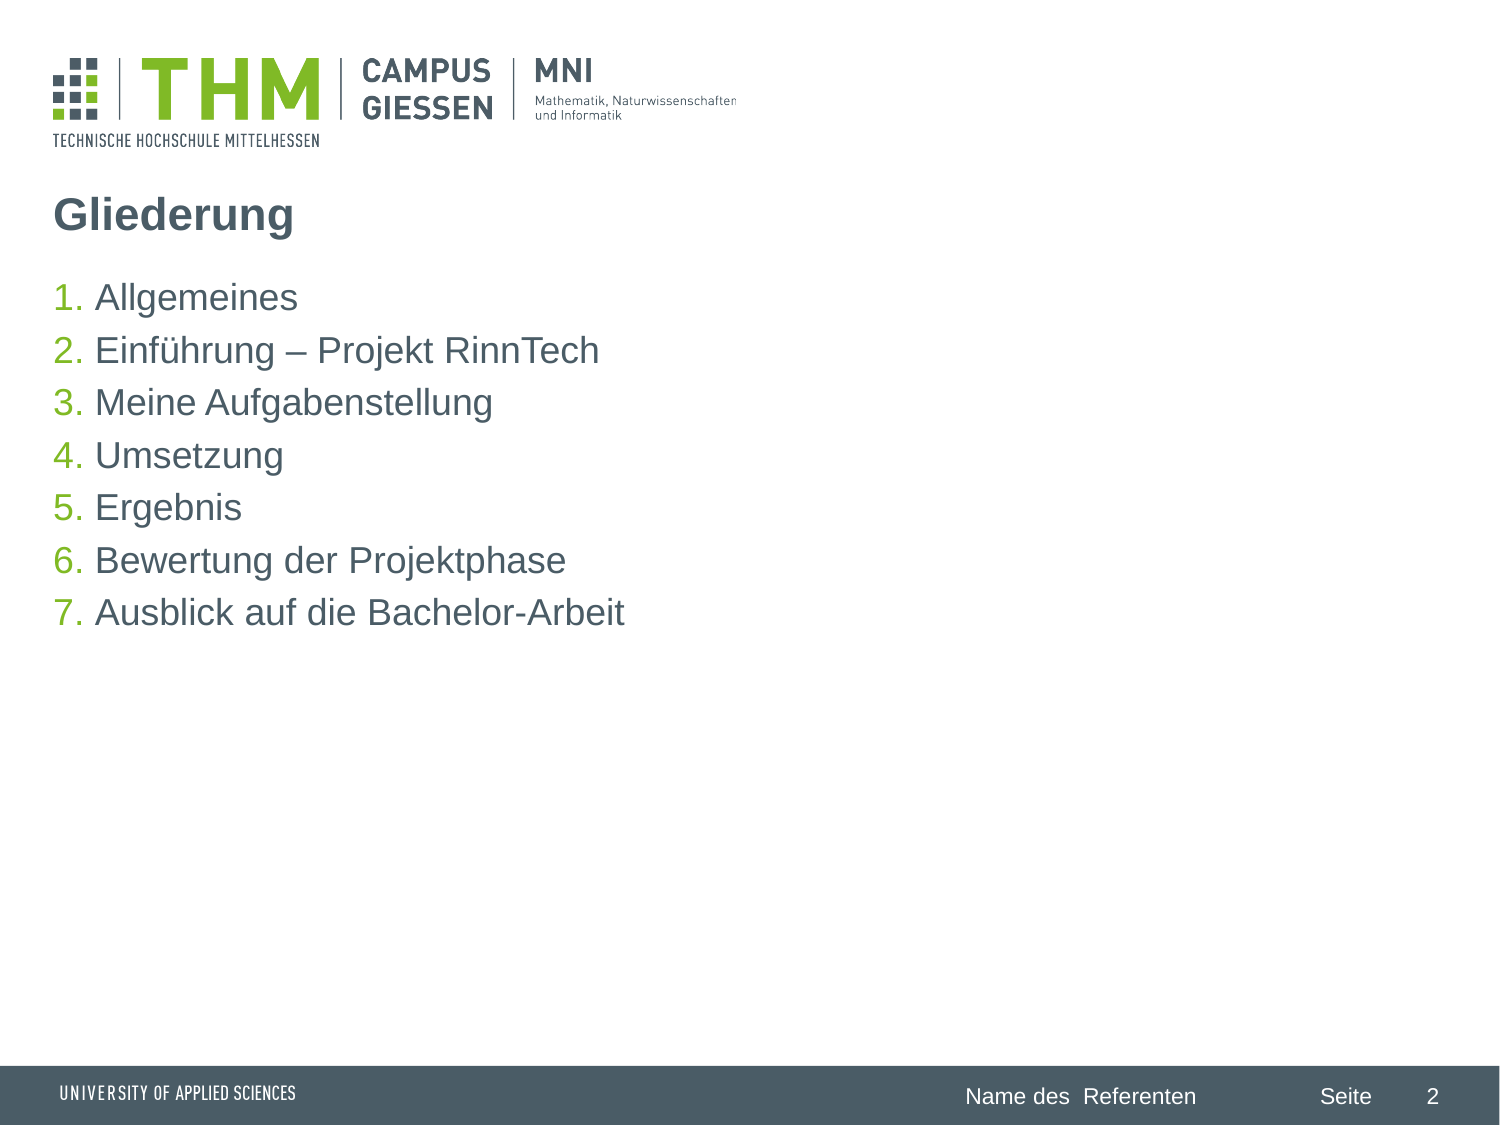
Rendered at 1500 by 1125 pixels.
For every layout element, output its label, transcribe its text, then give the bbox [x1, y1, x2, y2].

slide_number <number> [1376, 1073, 1455, 1118]
picture [53, 58, 736, 147]
list Allgemeines Einführung – Projekt RinnTech Meine Aufgabenstellung Umsetzung Ergebnis Bewertung der Projektphase Ausblick auf die Bachelor-Arbeit [53, 265, 1436, 1024]
title Gliederung [53, 177, 1435, 265]
picture [59, 1082, 296, 1104]
